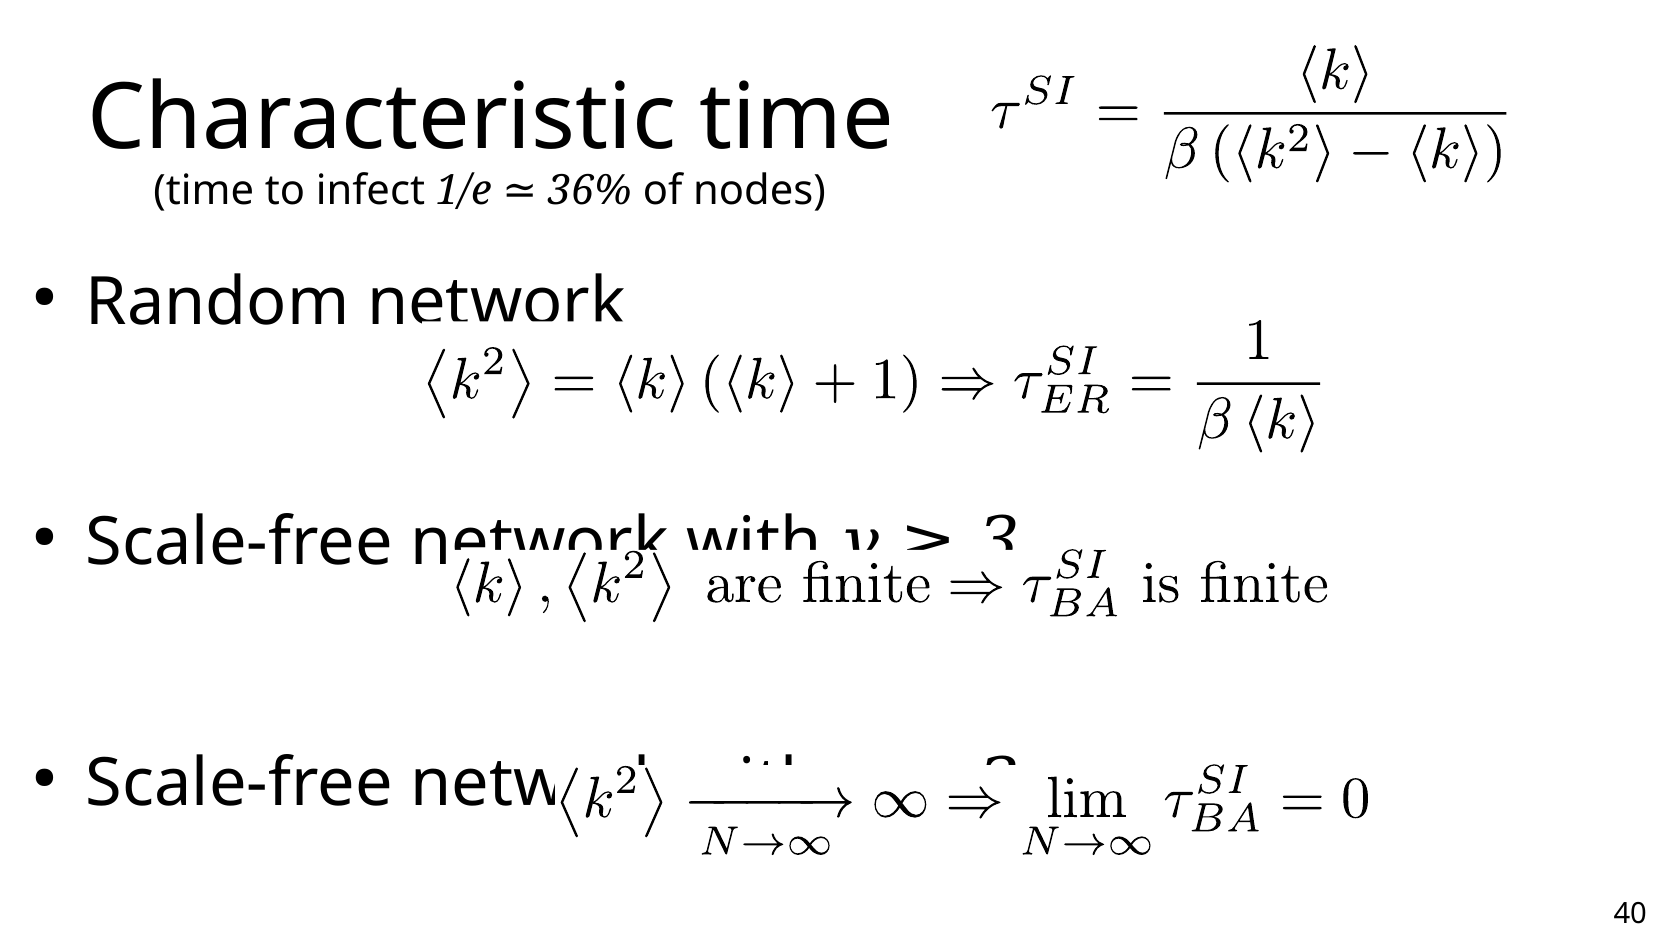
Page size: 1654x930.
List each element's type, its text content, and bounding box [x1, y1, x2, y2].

text_box (time to infect 1/e ≃ 36% of nodes) [105, 152, 886, 215]
text_box [555, 764, 1371, 856]
text_box [422, 320, 1321, 453]
text_box [450, 549, 1329, 623]
list Random network Scale-free network with γ ≥ 3 Scale-free network with γ < 3 [15, 252, 1606, 901]
text_box [990, 44, 1507, 183]
title Characteristic time [82, 1, 901, 225]
